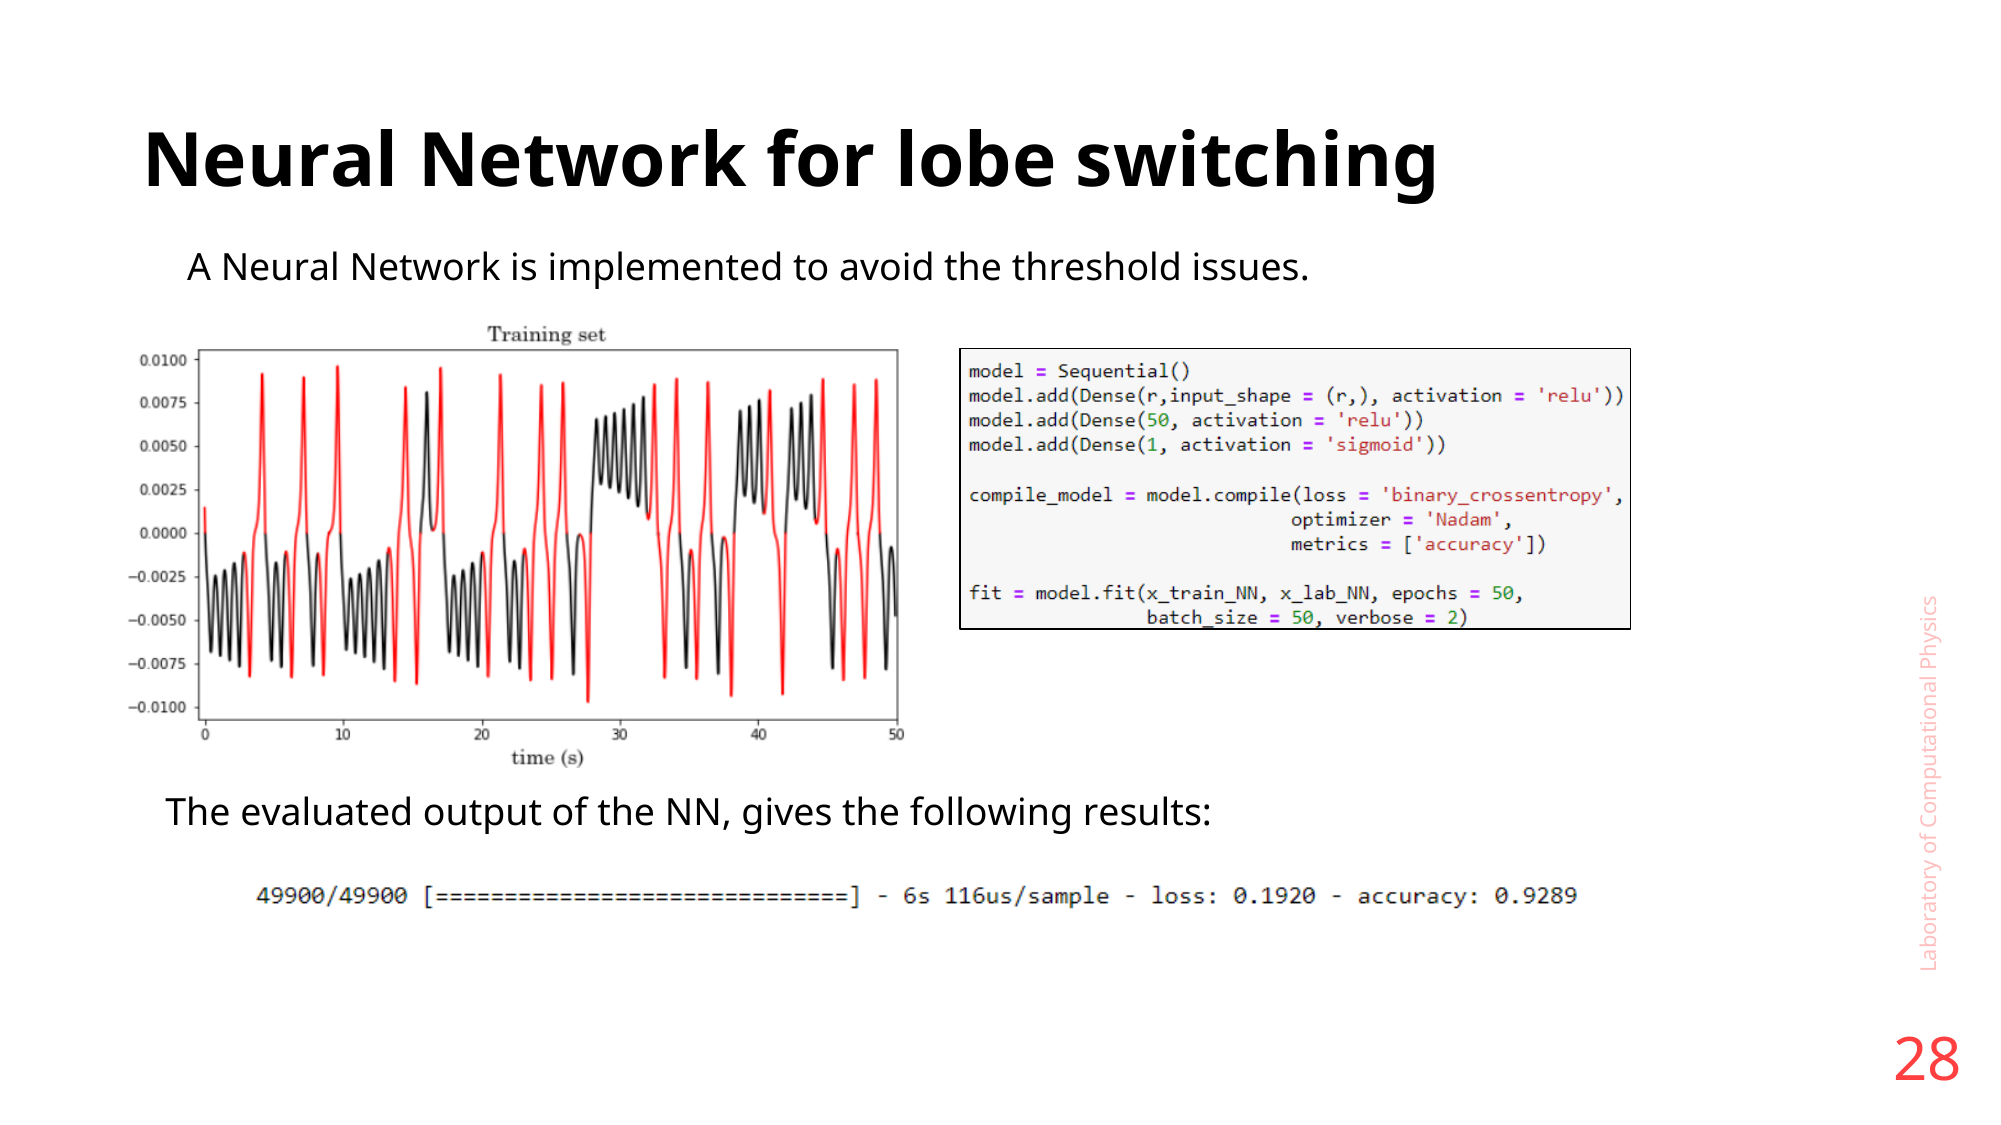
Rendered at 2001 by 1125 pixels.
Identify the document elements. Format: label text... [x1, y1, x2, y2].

text_box The evaluated output of the NN, gives the following results: [127, 783, 1587, 892]
picture [247, 892, 1585, 926]
footer Laboratory of Computational Physics [1897, 400, 1958, 988]
picture [120, 324, 915, 768]
picture [960, 349, 1630, 629]
title Neural Network for lobe switching [127, 60, 1718, 210]
slide_number 28 [1852, 1012, 2000, 1110]
list A Neural Network is implemented to avoid the threshold issues. [127, 239, 1538, 356]
